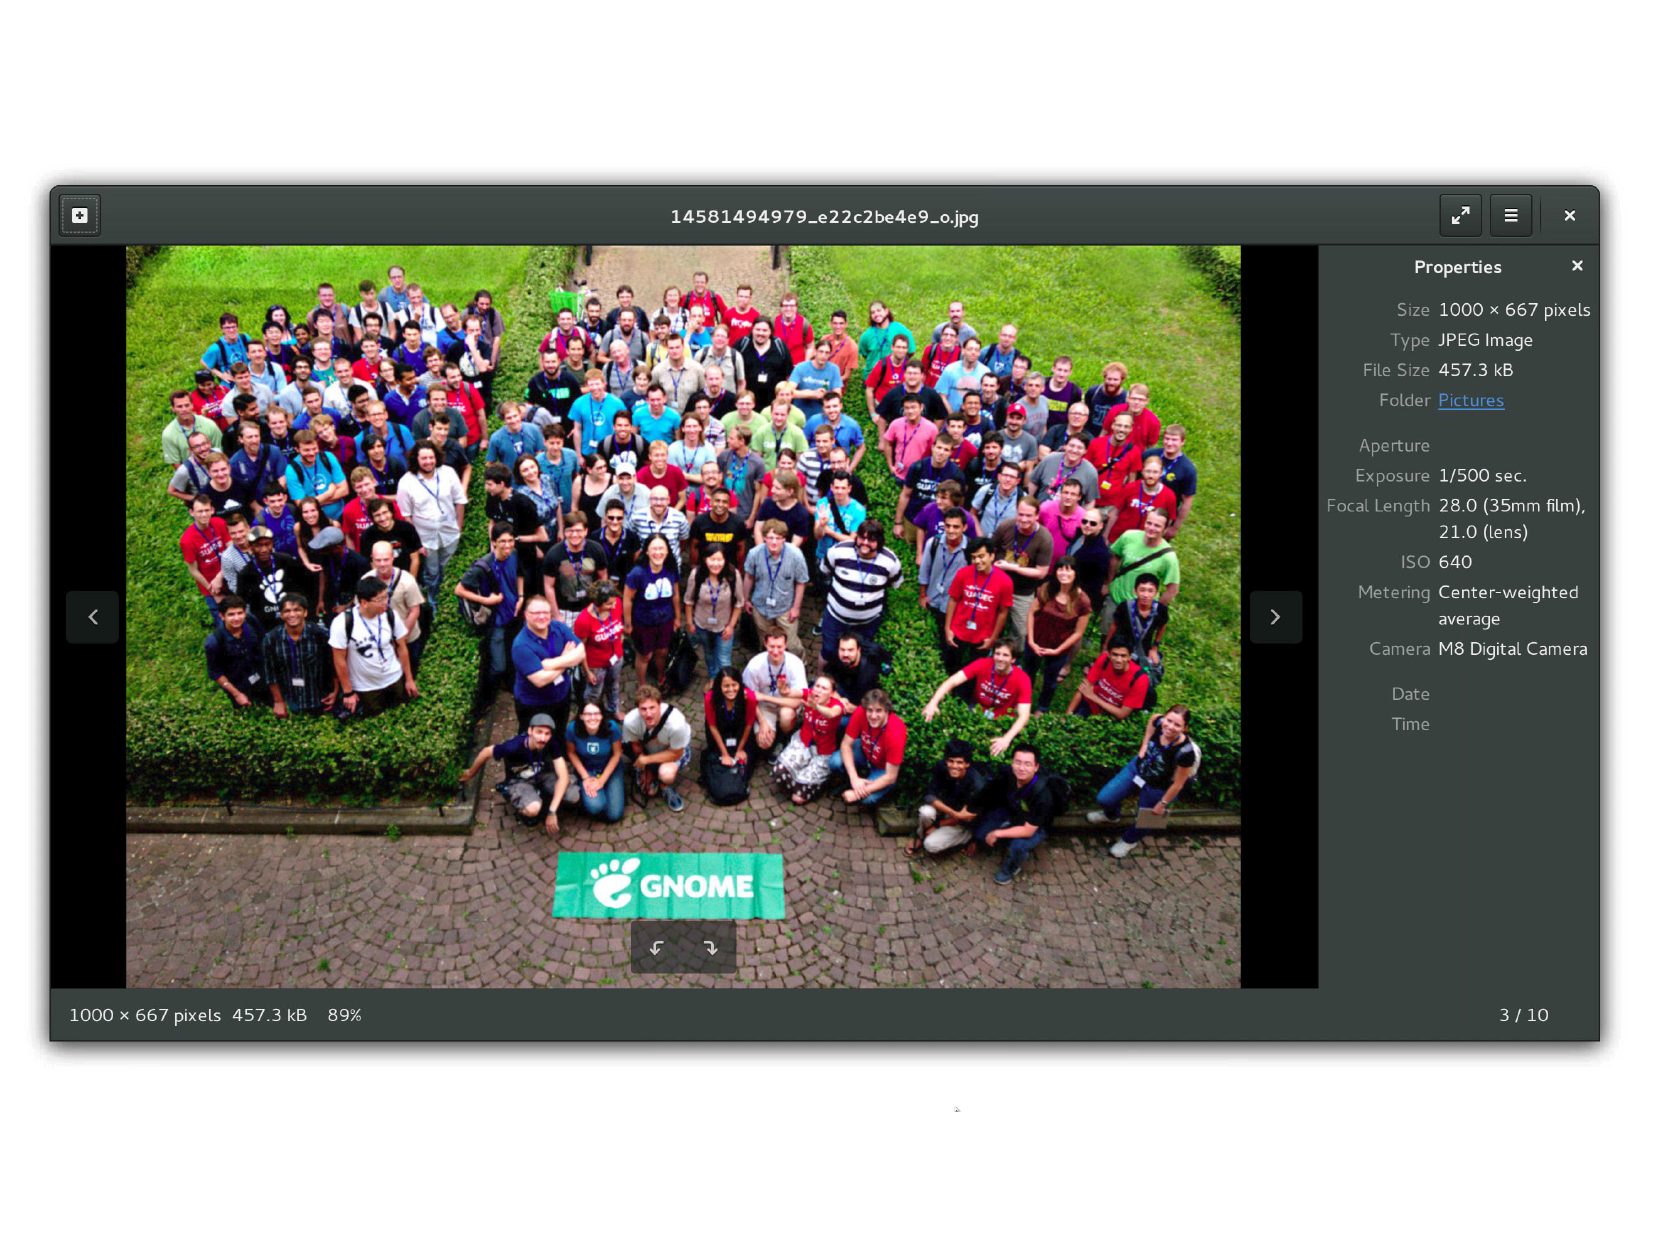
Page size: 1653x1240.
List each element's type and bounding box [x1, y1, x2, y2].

text_box [24, 87, 1629, 1153]
